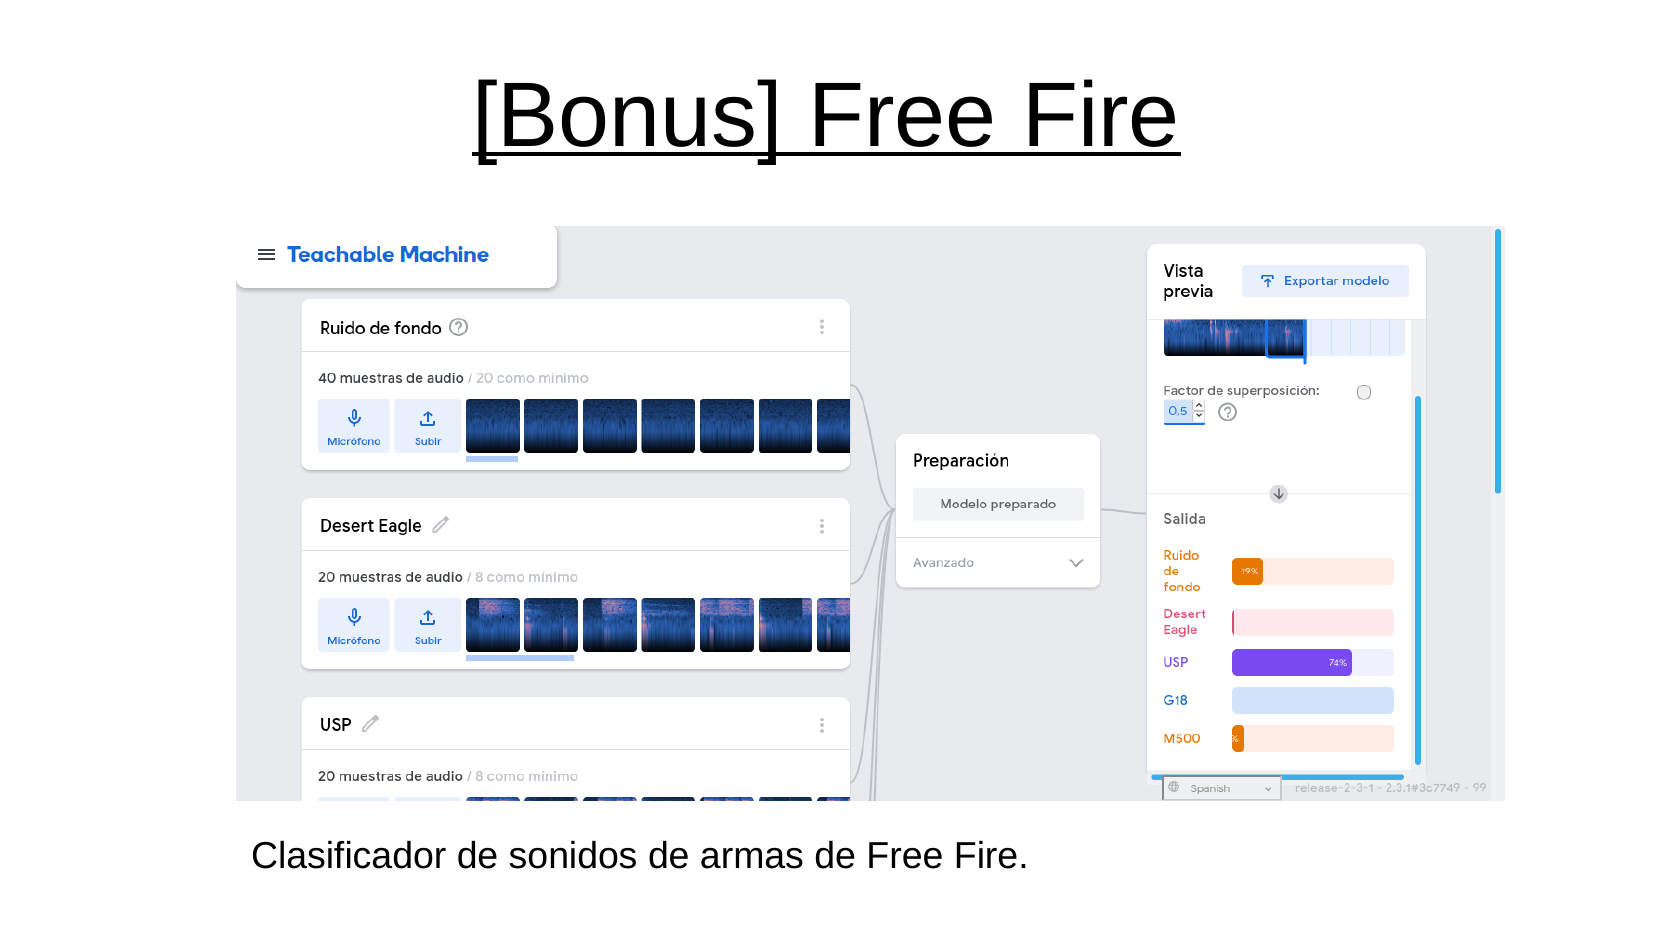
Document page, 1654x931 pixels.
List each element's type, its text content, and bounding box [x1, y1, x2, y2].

title [Bonus] Free Fire [82, 37, 1571, 193]
picture [236, 226, 1505, 801]
text_box Clasificador de sonidos de armas de Free Fire. [236, 826, 1506, 884]
